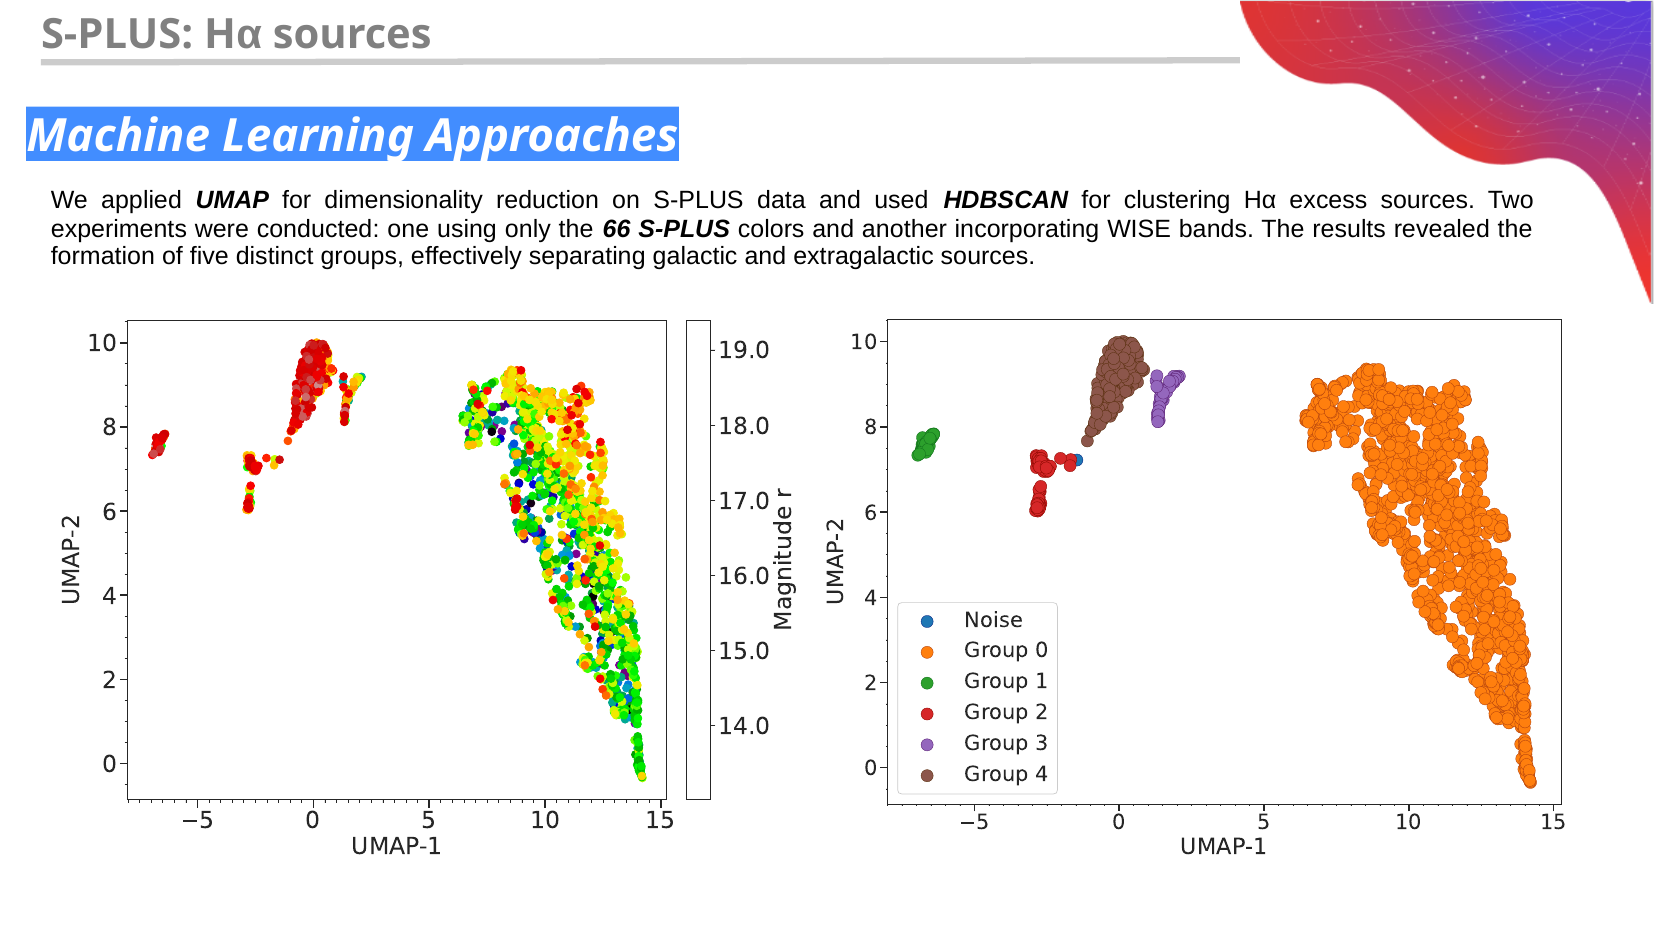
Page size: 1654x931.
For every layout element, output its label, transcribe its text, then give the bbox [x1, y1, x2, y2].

picture [21, 246, 1572, 869]
picture [1240, 0, 1654, 304]
text_box We applied UMAP for dimensionality reduction on S-PLUS data and used HDBSCAN for clustering Hα excess sources. Two experiments were conducted: one using only the 66 S-PLUS colors and another incorporating WISE bands. The results revealed the formation of five distinct groups, effectively separating galactic and extragalactic sources. [36, 178, 1550, 278]
text_box S-PLUS: Hα sources [26, 0, 477, 72]
text_box Machine Learning Approaches [26, 106, 679, 161]
